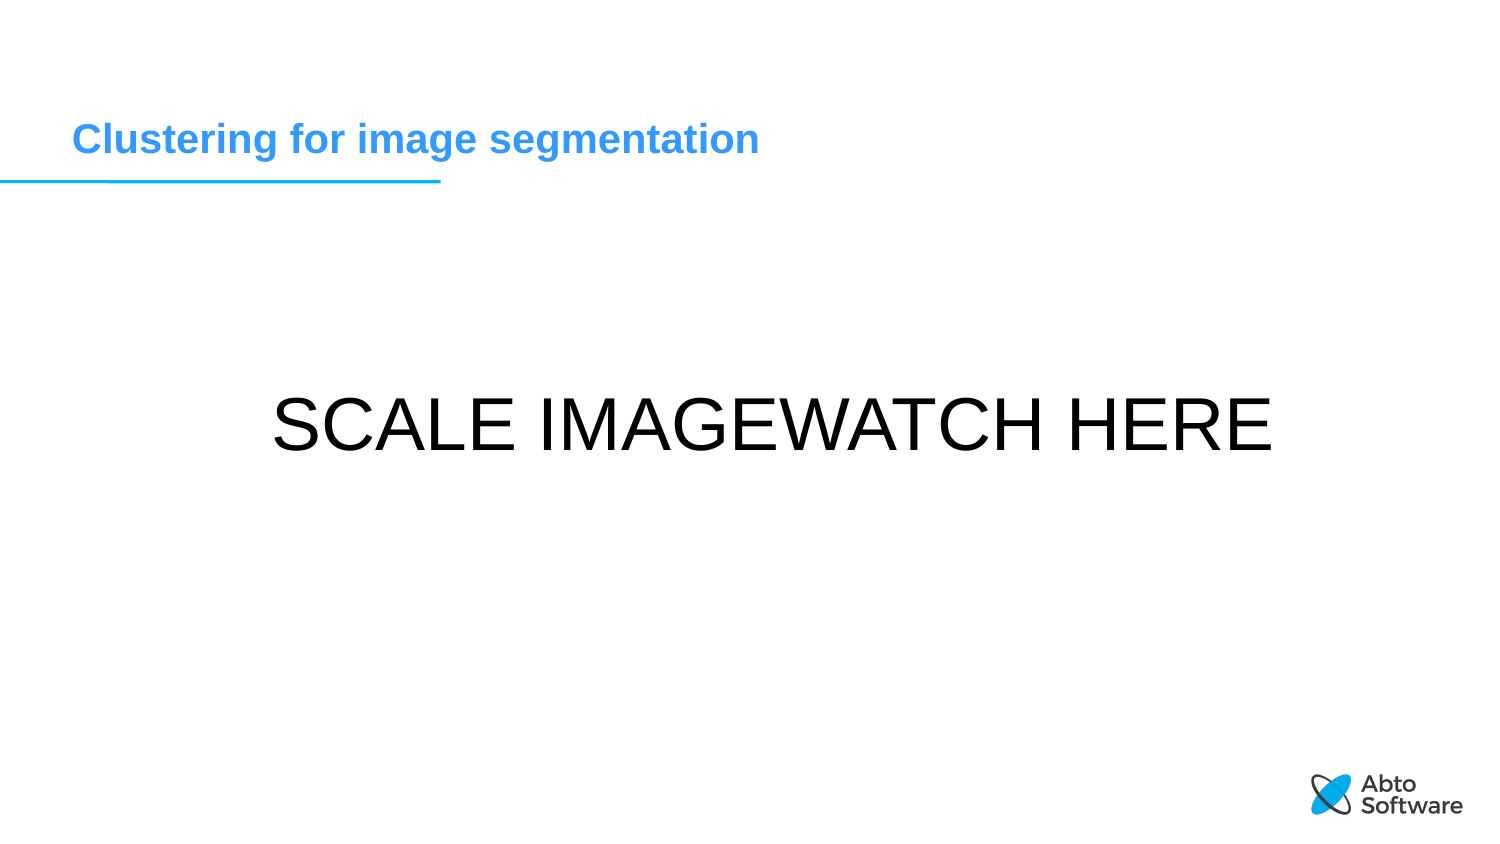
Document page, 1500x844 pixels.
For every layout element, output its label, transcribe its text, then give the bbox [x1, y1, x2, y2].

text_box SCALE IMAGEWATCH HERE [256, 375, 1291, 474]
title Clustering for image segmentation [71, 68, 1311, 210]
picture [1299, 771, 1474, 817]
